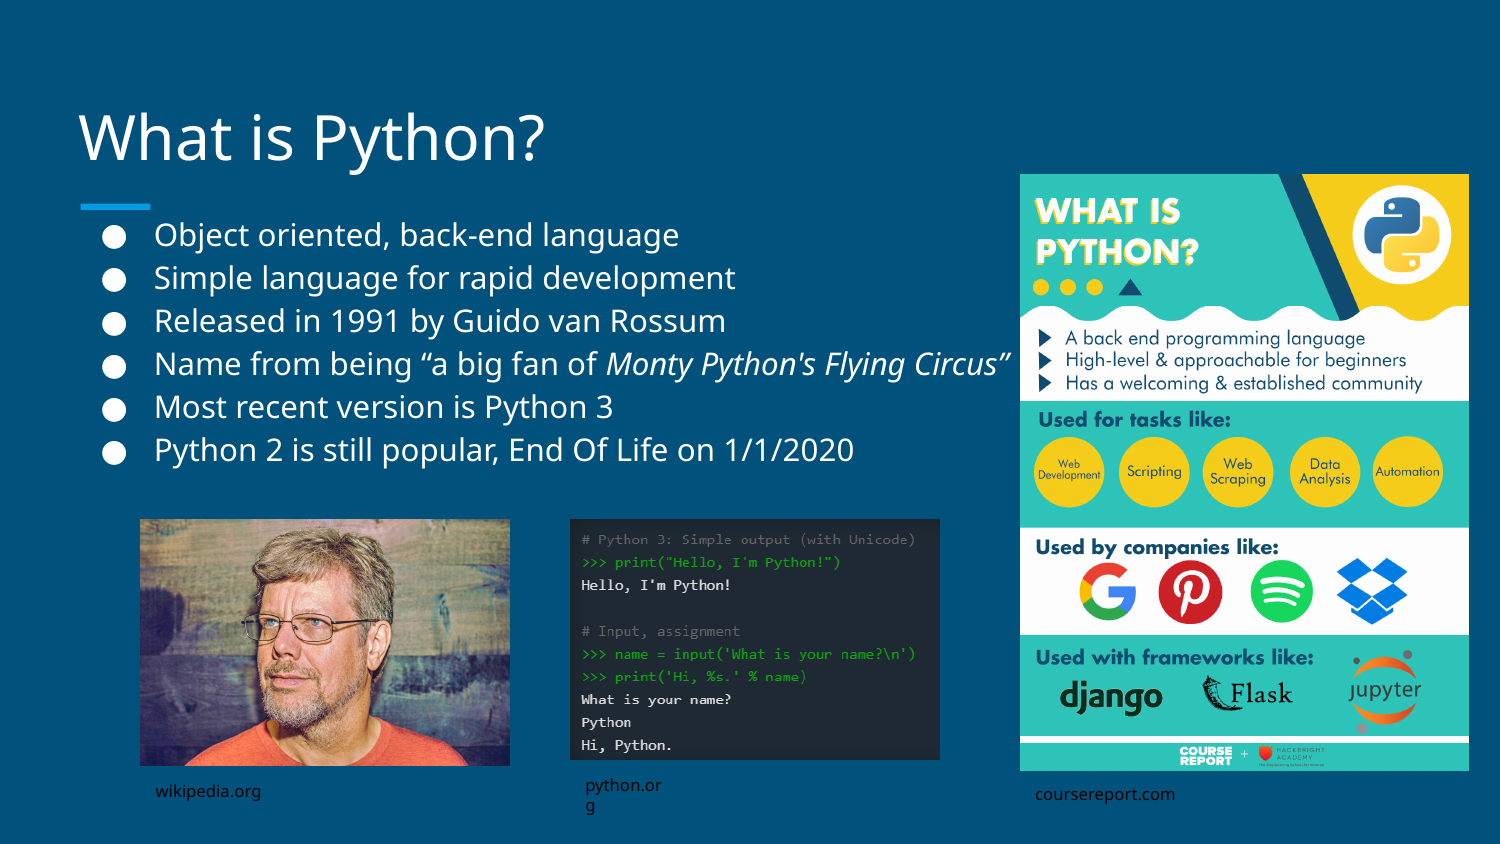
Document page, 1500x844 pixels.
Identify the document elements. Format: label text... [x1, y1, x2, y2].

text_box coursereport.com [1020, 768, 1223, 801]
title What is Python? [63, 75, 1437, 188]
picture [141, 520, 509, 765]
list Object oriented, back-end language Simple language for rapid development Released in 1991 by Guido van Rossum Name from being “a big fan of Monty Python's Flying Circus” Most recent version is Python 3 Python 2 is still popular, End Of Life on 1/1/2020 [63, 194, 1020, 700]
text_box python.org [570, 759, 680, 801]
picture [571, 520, 939, 759]
text_box wikipedia.org [140, 765, 287, 813]
picture [1021, 175, 1468, 770]
